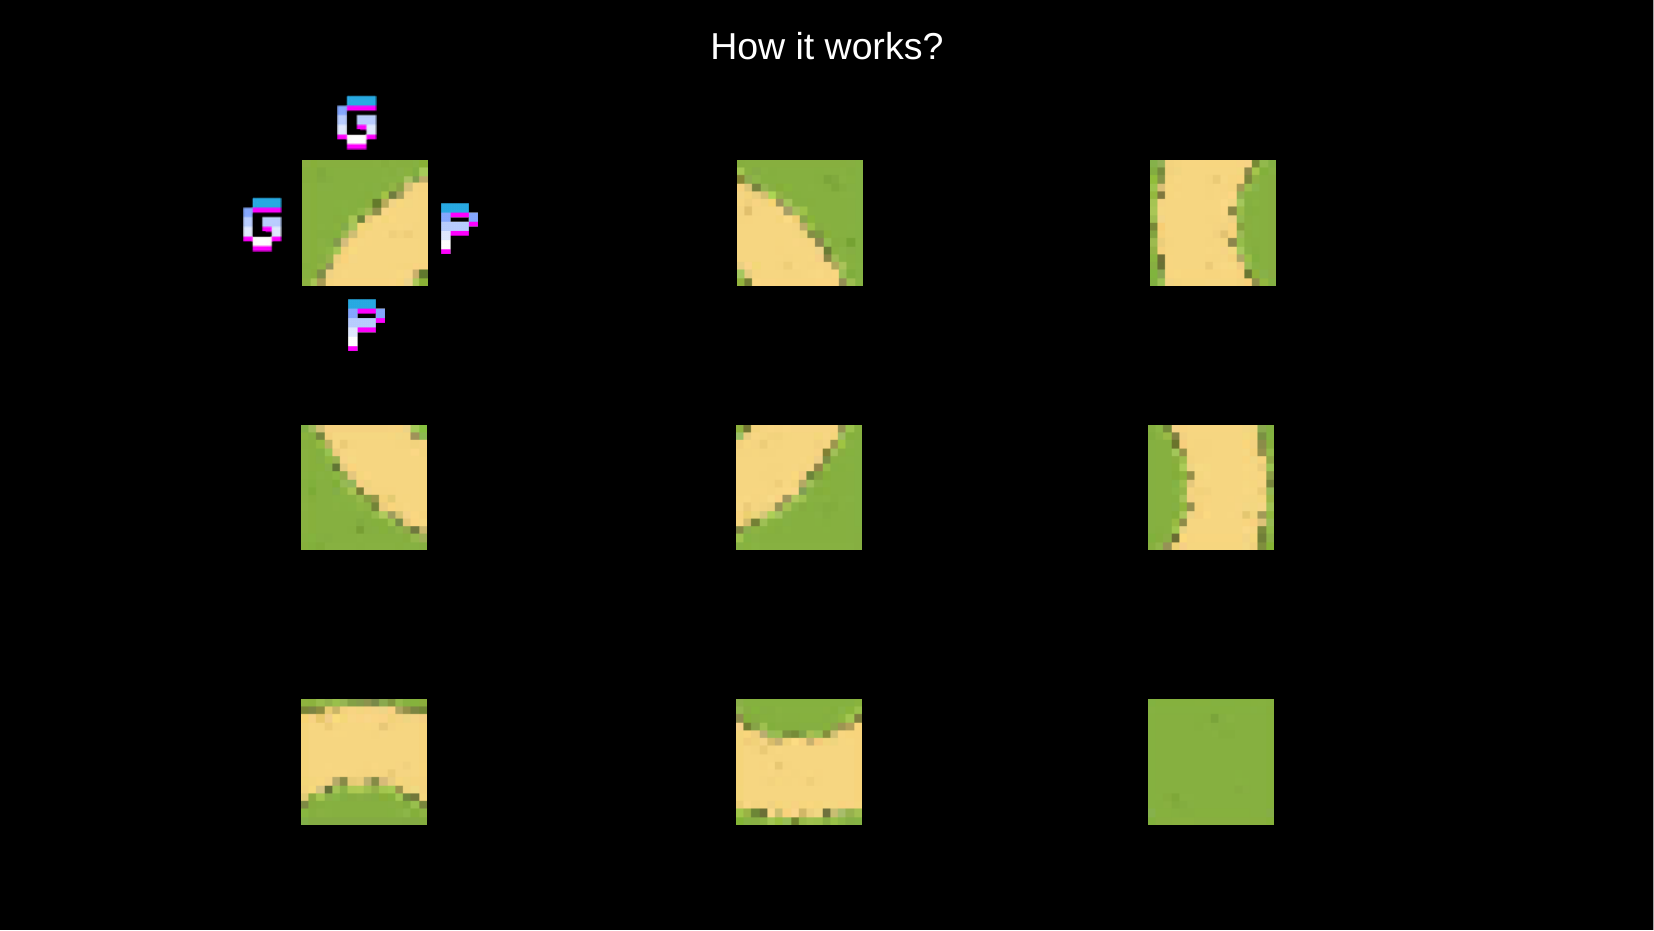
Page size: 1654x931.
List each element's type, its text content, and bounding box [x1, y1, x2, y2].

picture [736, 699, 862, 826]
picture [441, 203, 478, 255]
picture [301, 425, 427, 551]
picture [301, 699, 427, 826]
picture [337, 95, 377, 150]
picture [348, 299, 385, 351]
picture [1148, 425, 1274, 551]
picture [302, 160, 428, 286]
picture [736, 425, 862, 551]
picture [1150, 160, 1276, 286]
picture [1148, 699, 1274, 826]
picture [737, 160, 863, 286]
text_box How it works? [0, 18, 1654, 76]
picture [243, 197, 282, 252]
